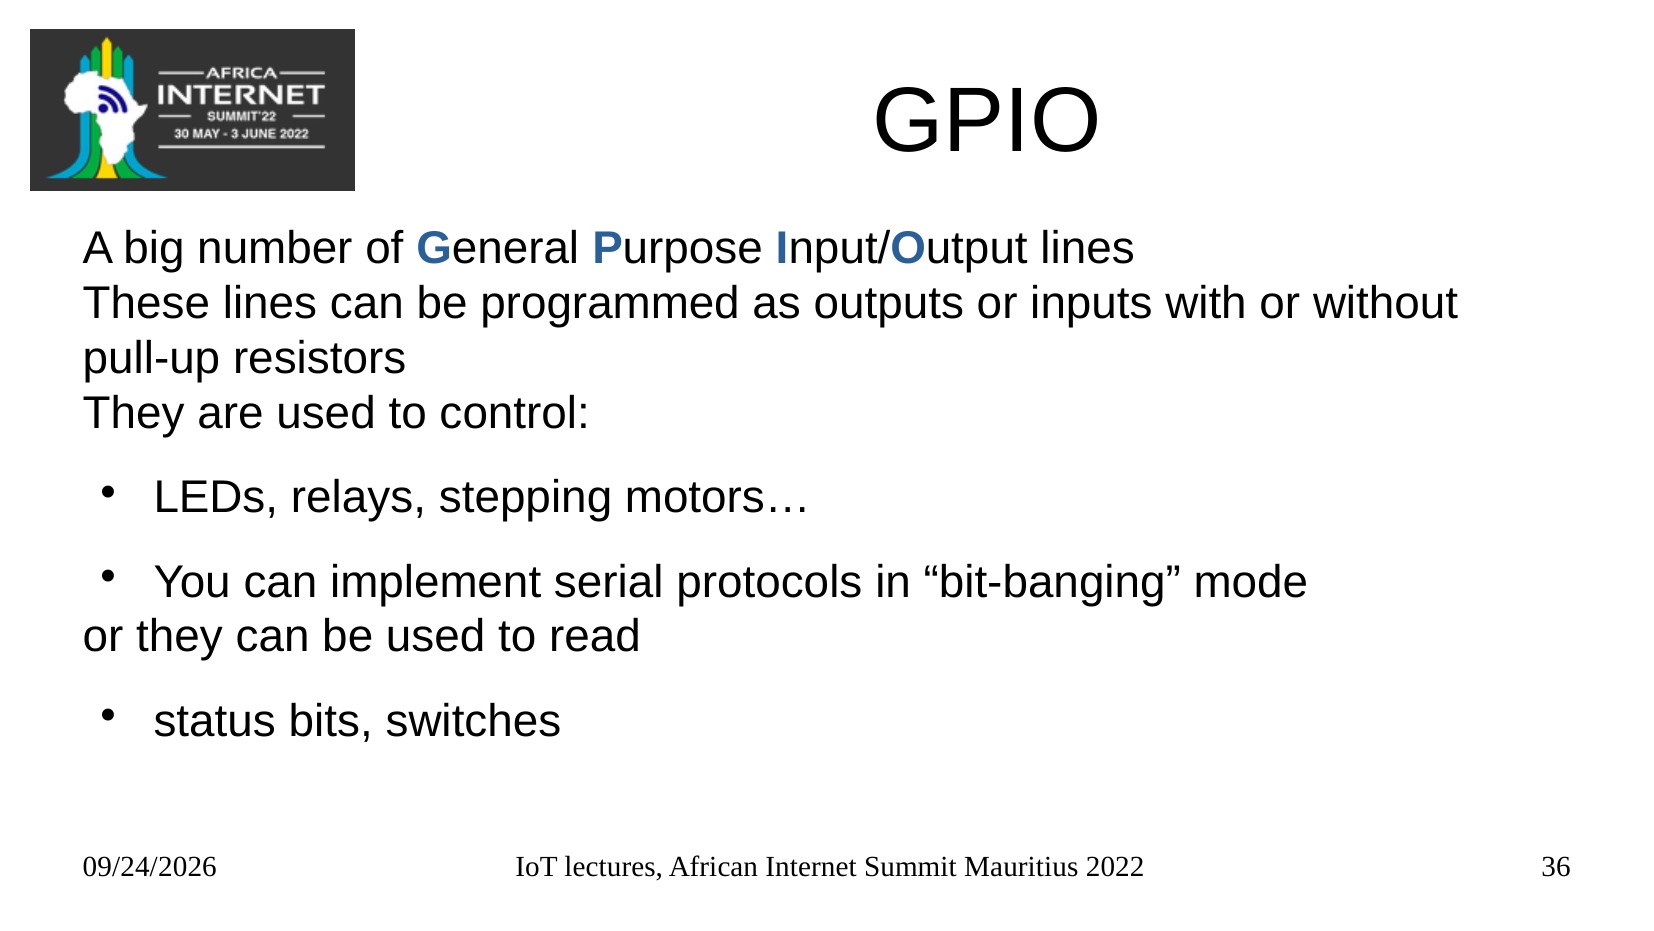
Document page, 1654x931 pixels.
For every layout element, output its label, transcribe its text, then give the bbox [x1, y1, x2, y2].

list A big number of General Purpose Input/Output lines These lines can be programmed as outputs or inputs with or without pull-up resistors They are used to control: LEDs, relays, stepping motors… You can implement serial protocols in “bit-banging” mode or they can be used to read status bits, switches [82, 217, 1571, 757]
picture [30, 29, 355, 191]
title GPIO [403, 37, 1571, 193]
